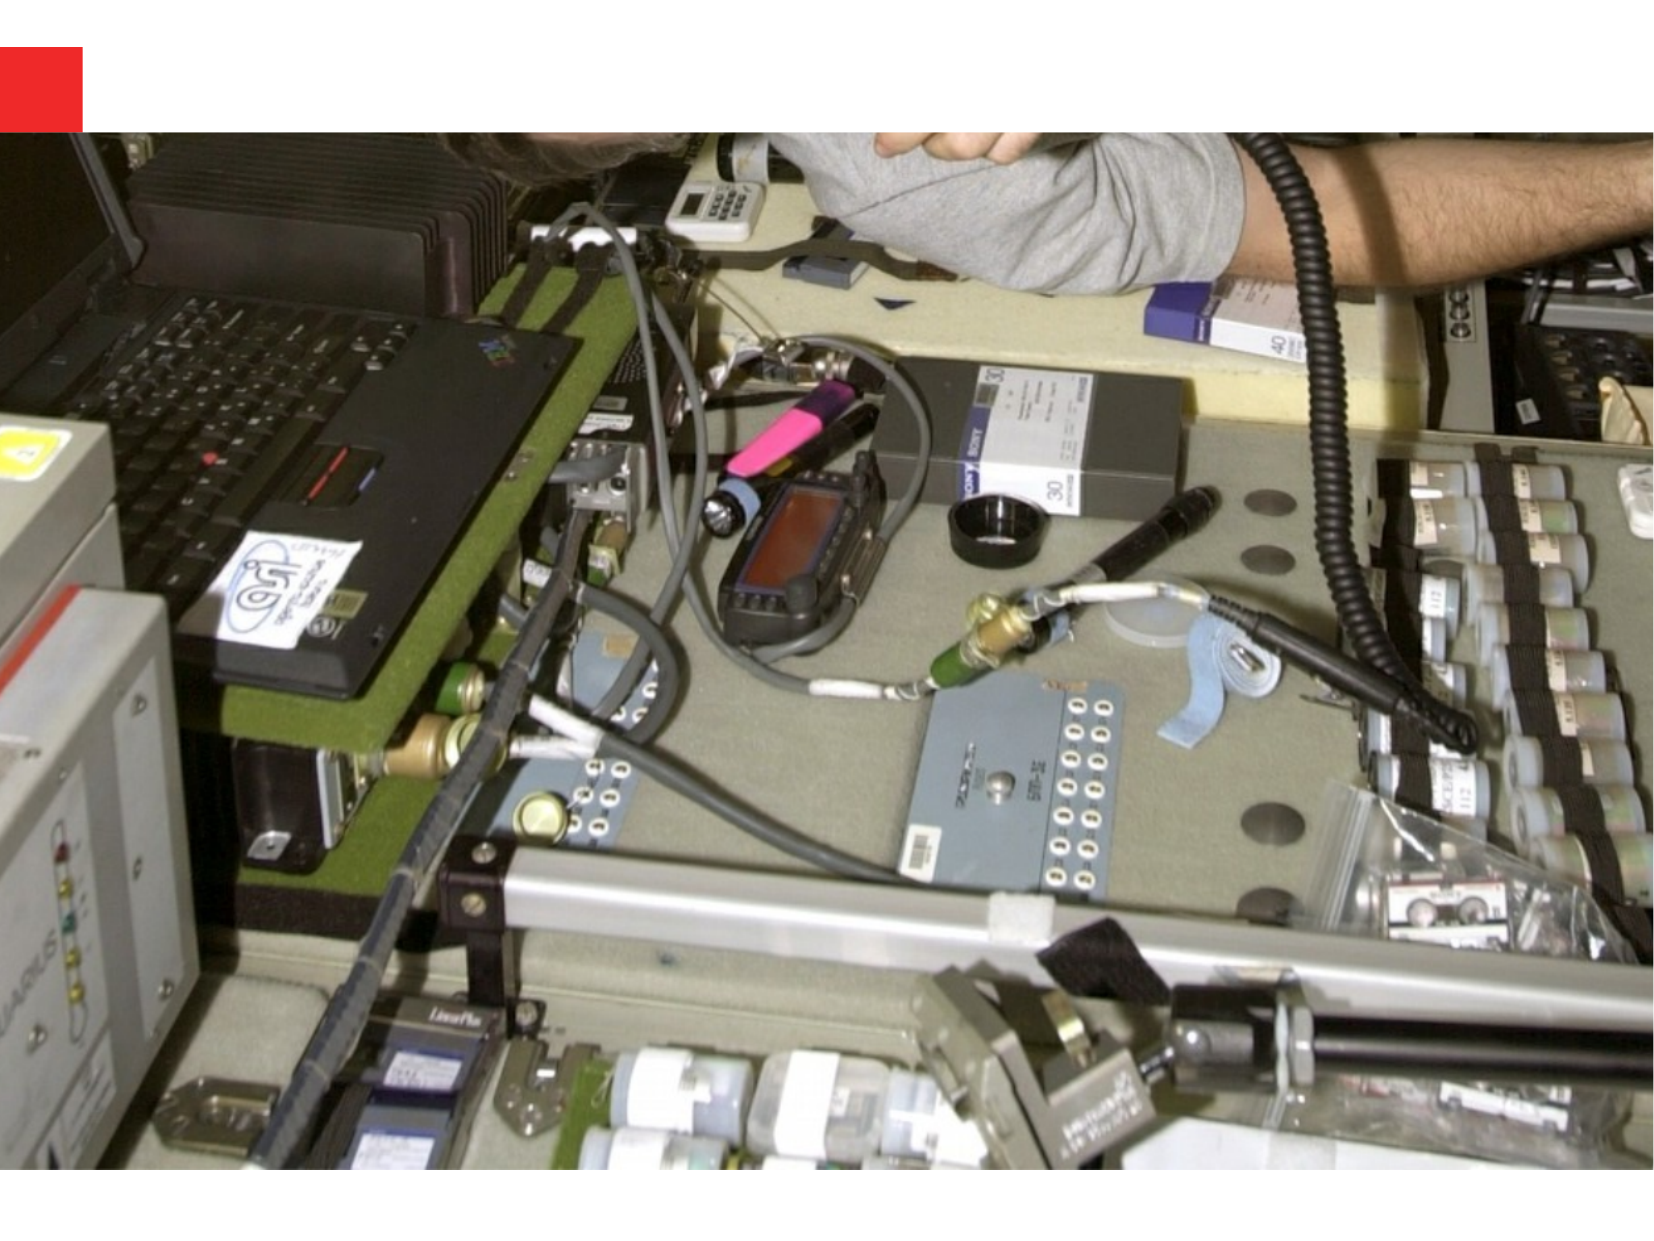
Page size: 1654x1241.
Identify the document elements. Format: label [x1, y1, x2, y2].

picture [0, 131, 1654, 1171]
